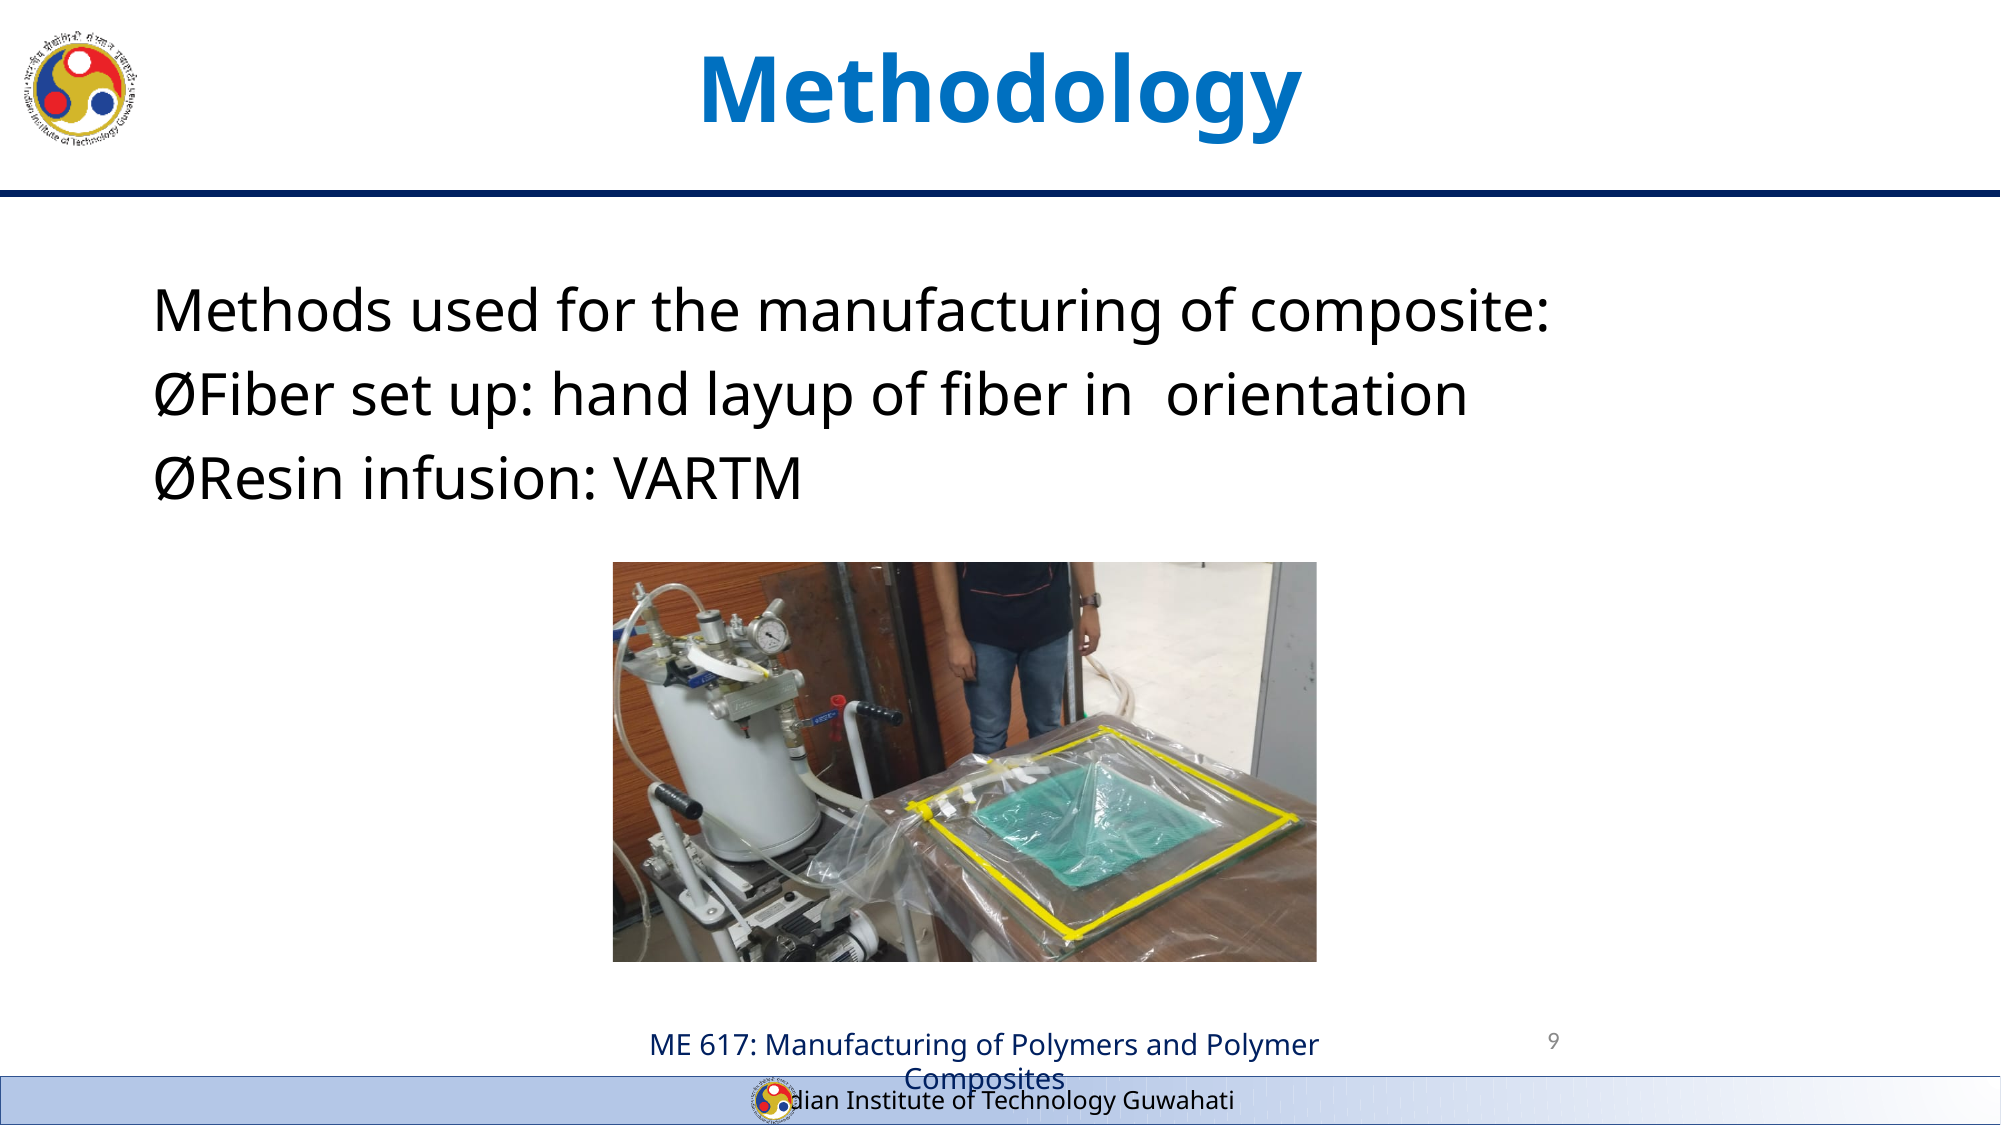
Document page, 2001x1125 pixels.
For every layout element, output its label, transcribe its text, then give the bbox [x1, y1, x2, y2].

title Methodology [137, 36, 1863, 155]
picture [612, 562, 1317, 962]
list Methods used for the manufacturing of composite: Fiber set up: hand layup of fiber in orientation Resin infusion: VARTM [137, 274, 1863, 988]
text_box [1531, 1009, 1982, 1070]
